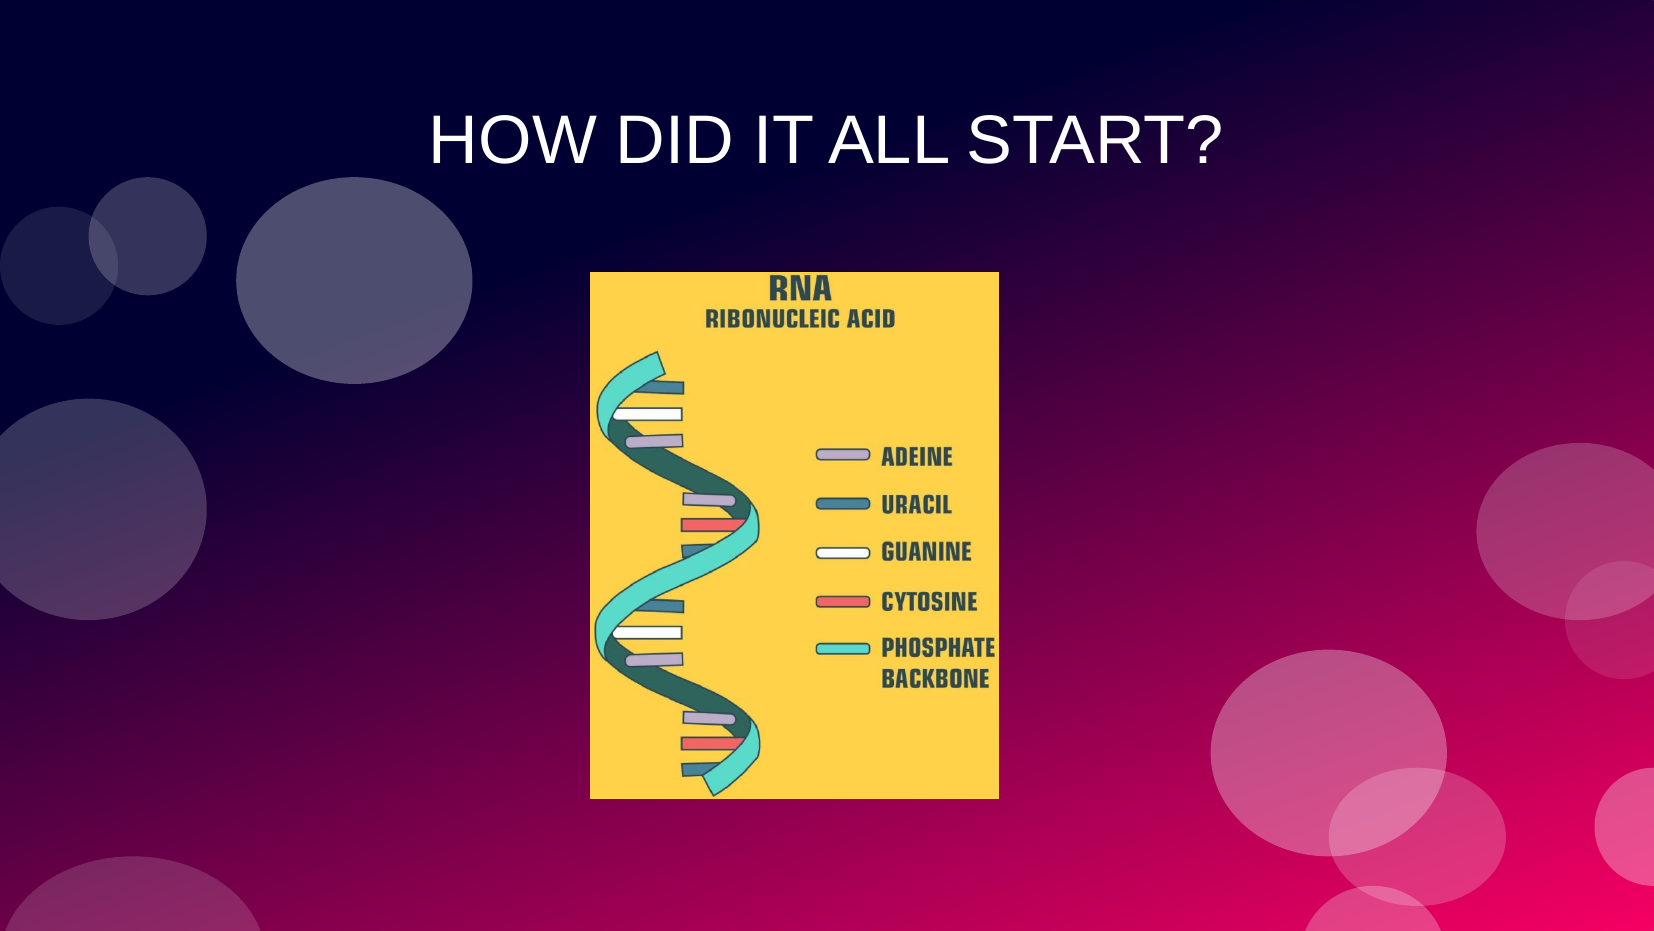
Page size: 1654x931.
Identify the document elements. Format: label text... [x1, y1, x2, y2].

title HOW DID IT ALL START? [82, 62, 1571, 218]
picture [590, 272, 999, 800]
